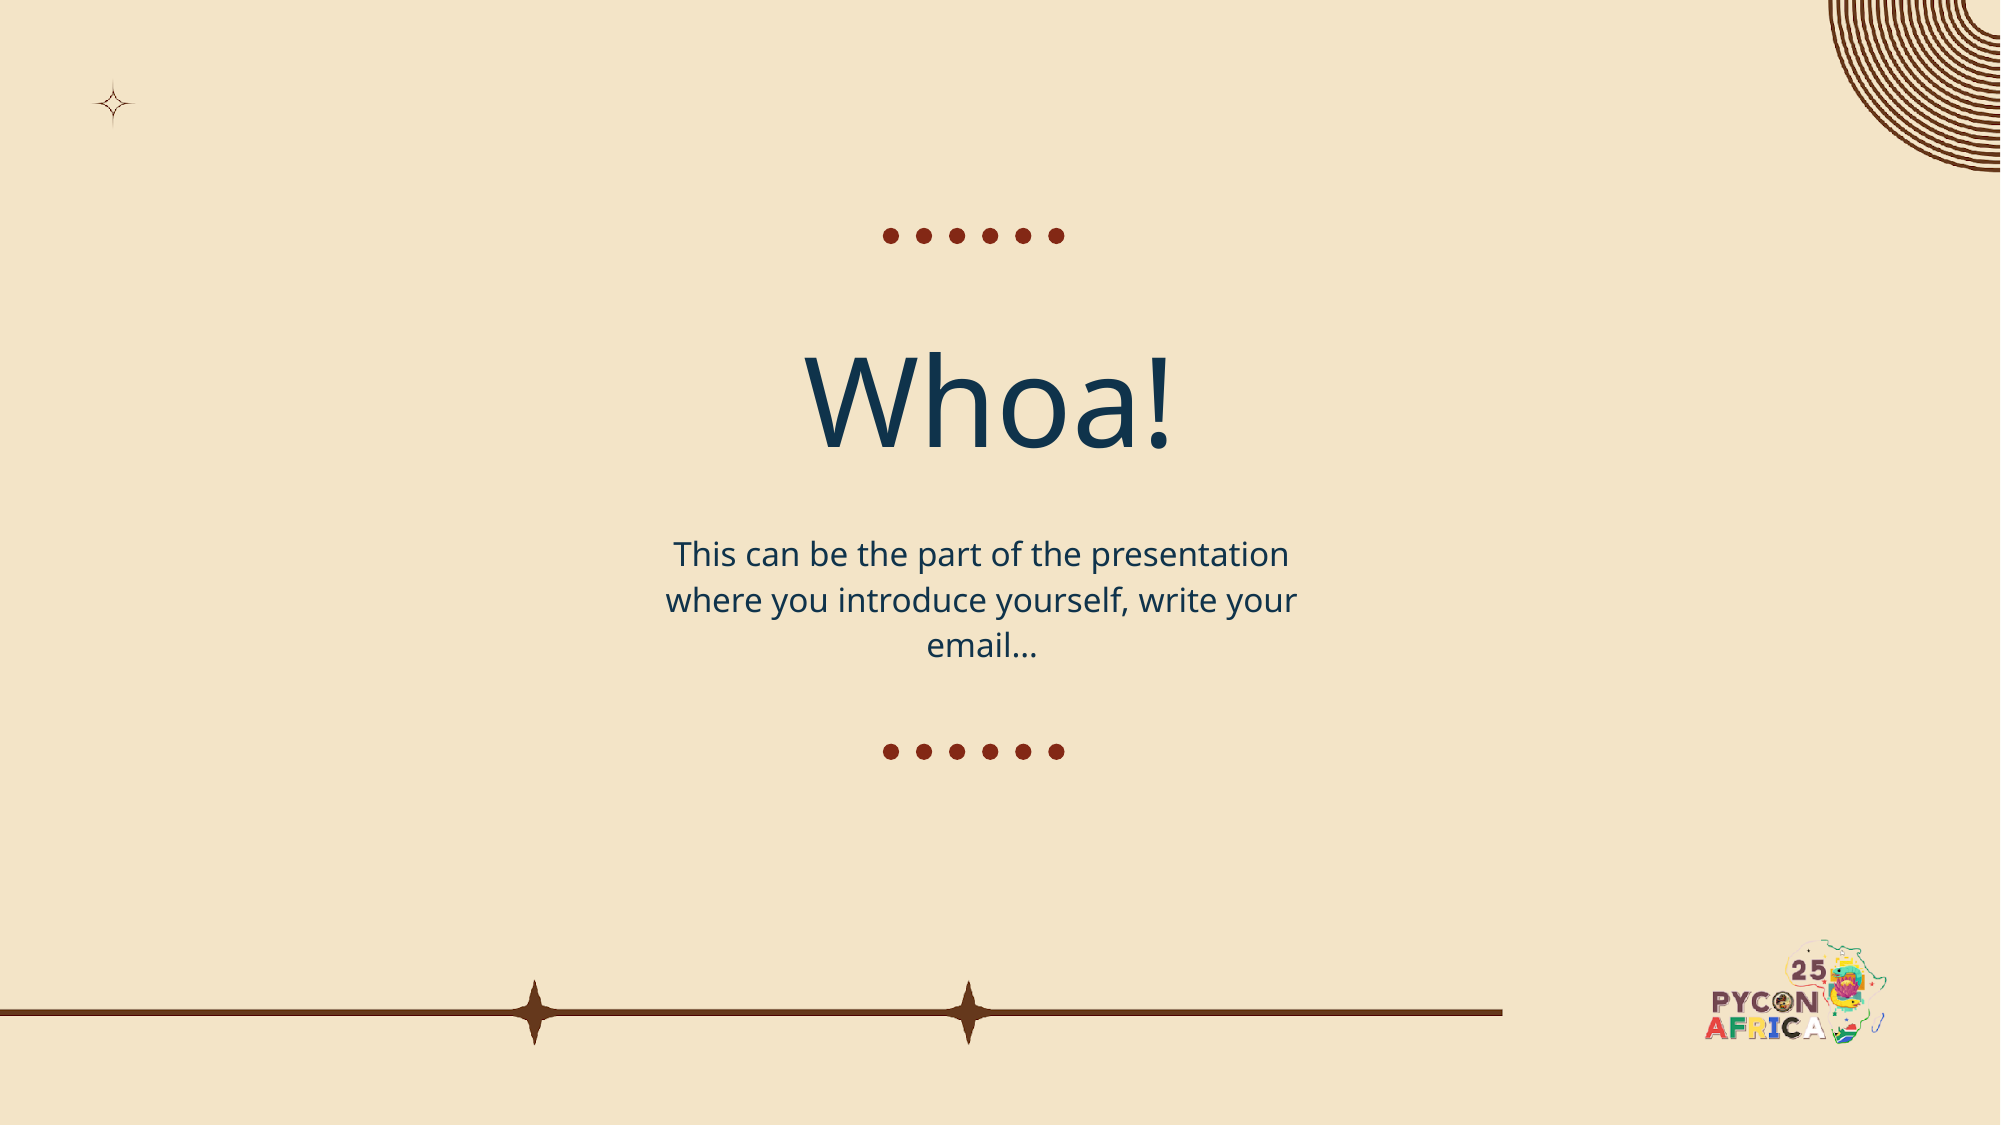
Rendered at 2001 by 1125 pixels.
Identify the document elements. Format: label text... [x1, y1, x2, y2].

text_box [915, 743, 933, 760]
text_box [915, 227, 933, 245]
text_box [1015, 227, 1032, 245]
text_box [982, 227, 999, 245]
text_box [1048, 743, 1065, 760]
text_box [949, 743, 966, 760]
text_box [882, 227, 900, 245]
text_box Whoa! [628, 331, 1352, 488]
text_box [949, 227, 966, 245]
text_box [882, 743, 900, 760]
text_box [1048, 227, 1065, 245]
text_box This can be the part of the presentation where you introduce yourself, write your email… [620, 511, 1344, 642]
text_box [1015, 743, 1032, 760]
picture [0, 0, 2001, 1125]
text_box [982, 743, 999, 760]
